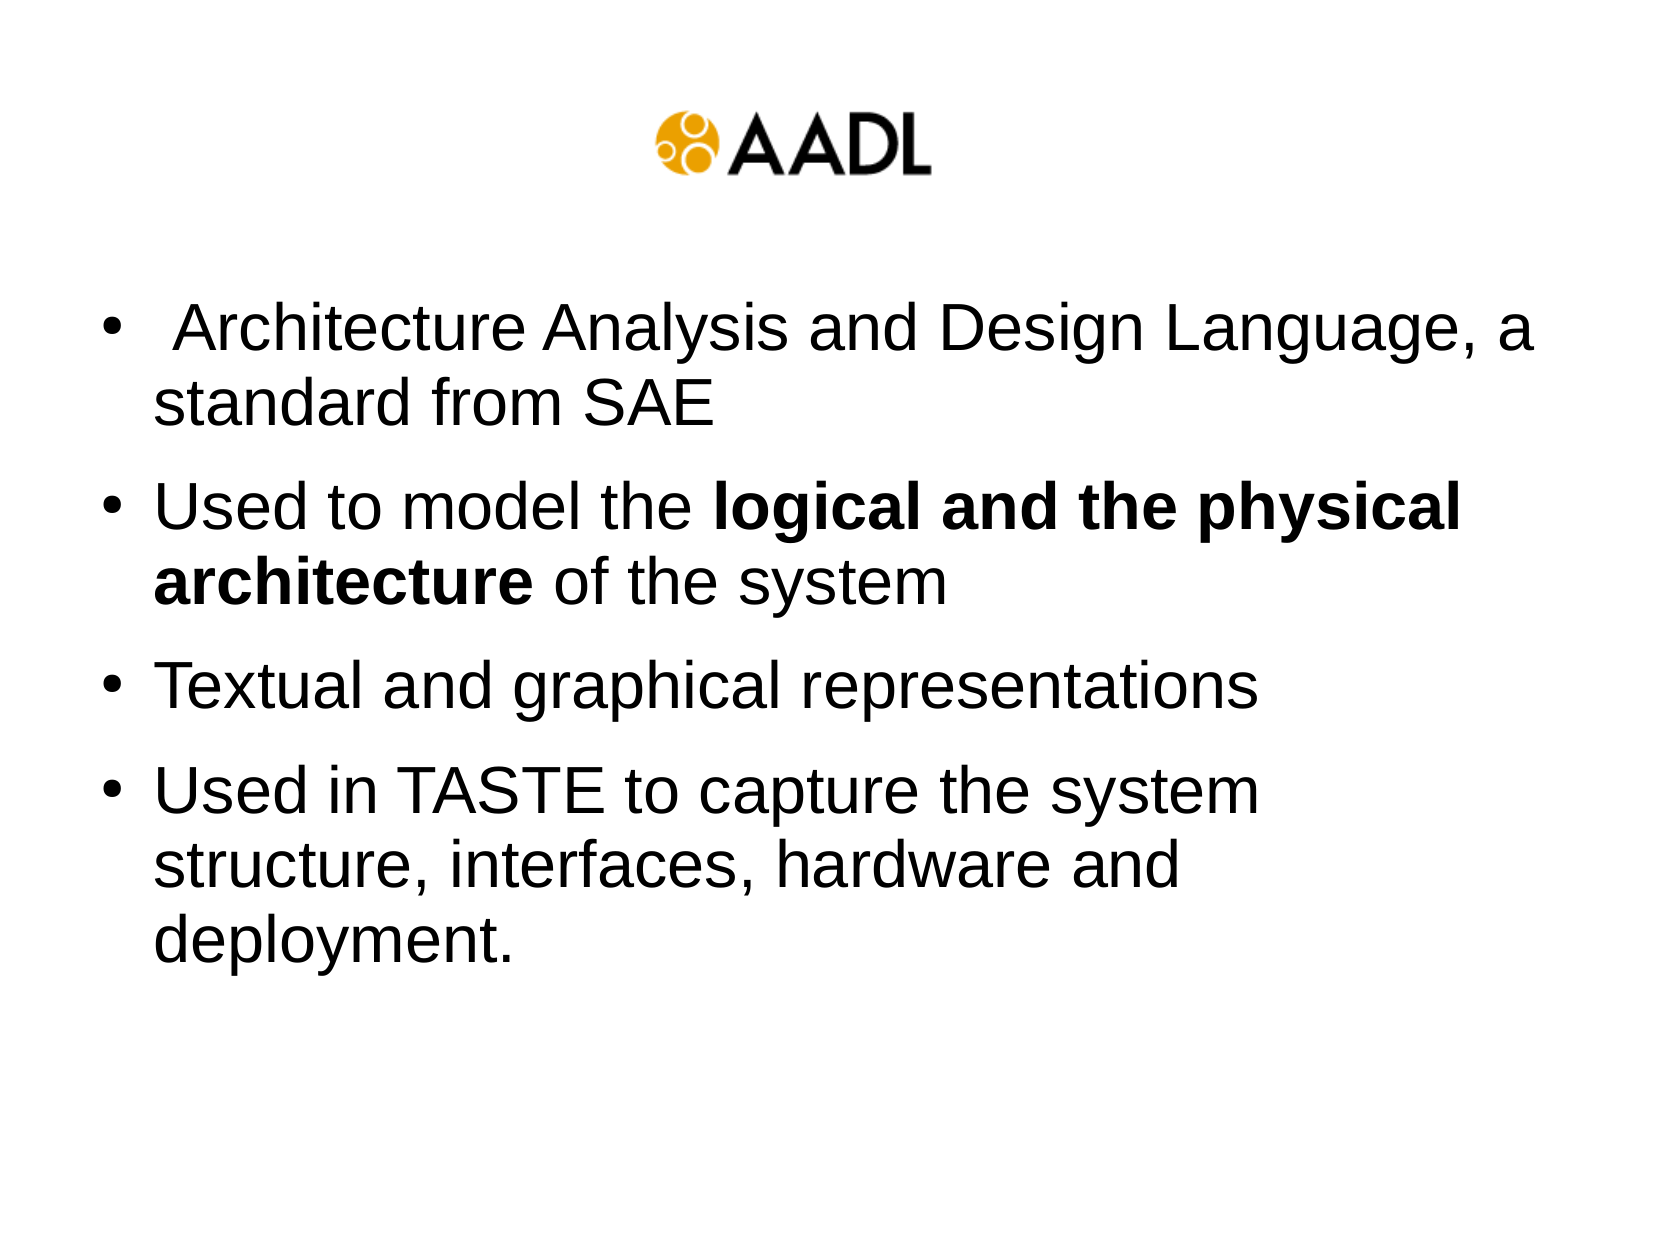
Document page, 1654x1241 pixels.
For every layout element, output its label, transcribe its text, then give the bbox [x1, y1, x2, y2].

picture [649, 106, 938, 182]
list Architecture Analysis and Design Language, a standard from SAE Used to model the logical and the physical architecture of the system Textual and graphical representations Used in TASTE to capture the system structure, interfaces, hardware and deployment. [82, 290, 1538, 1010]
